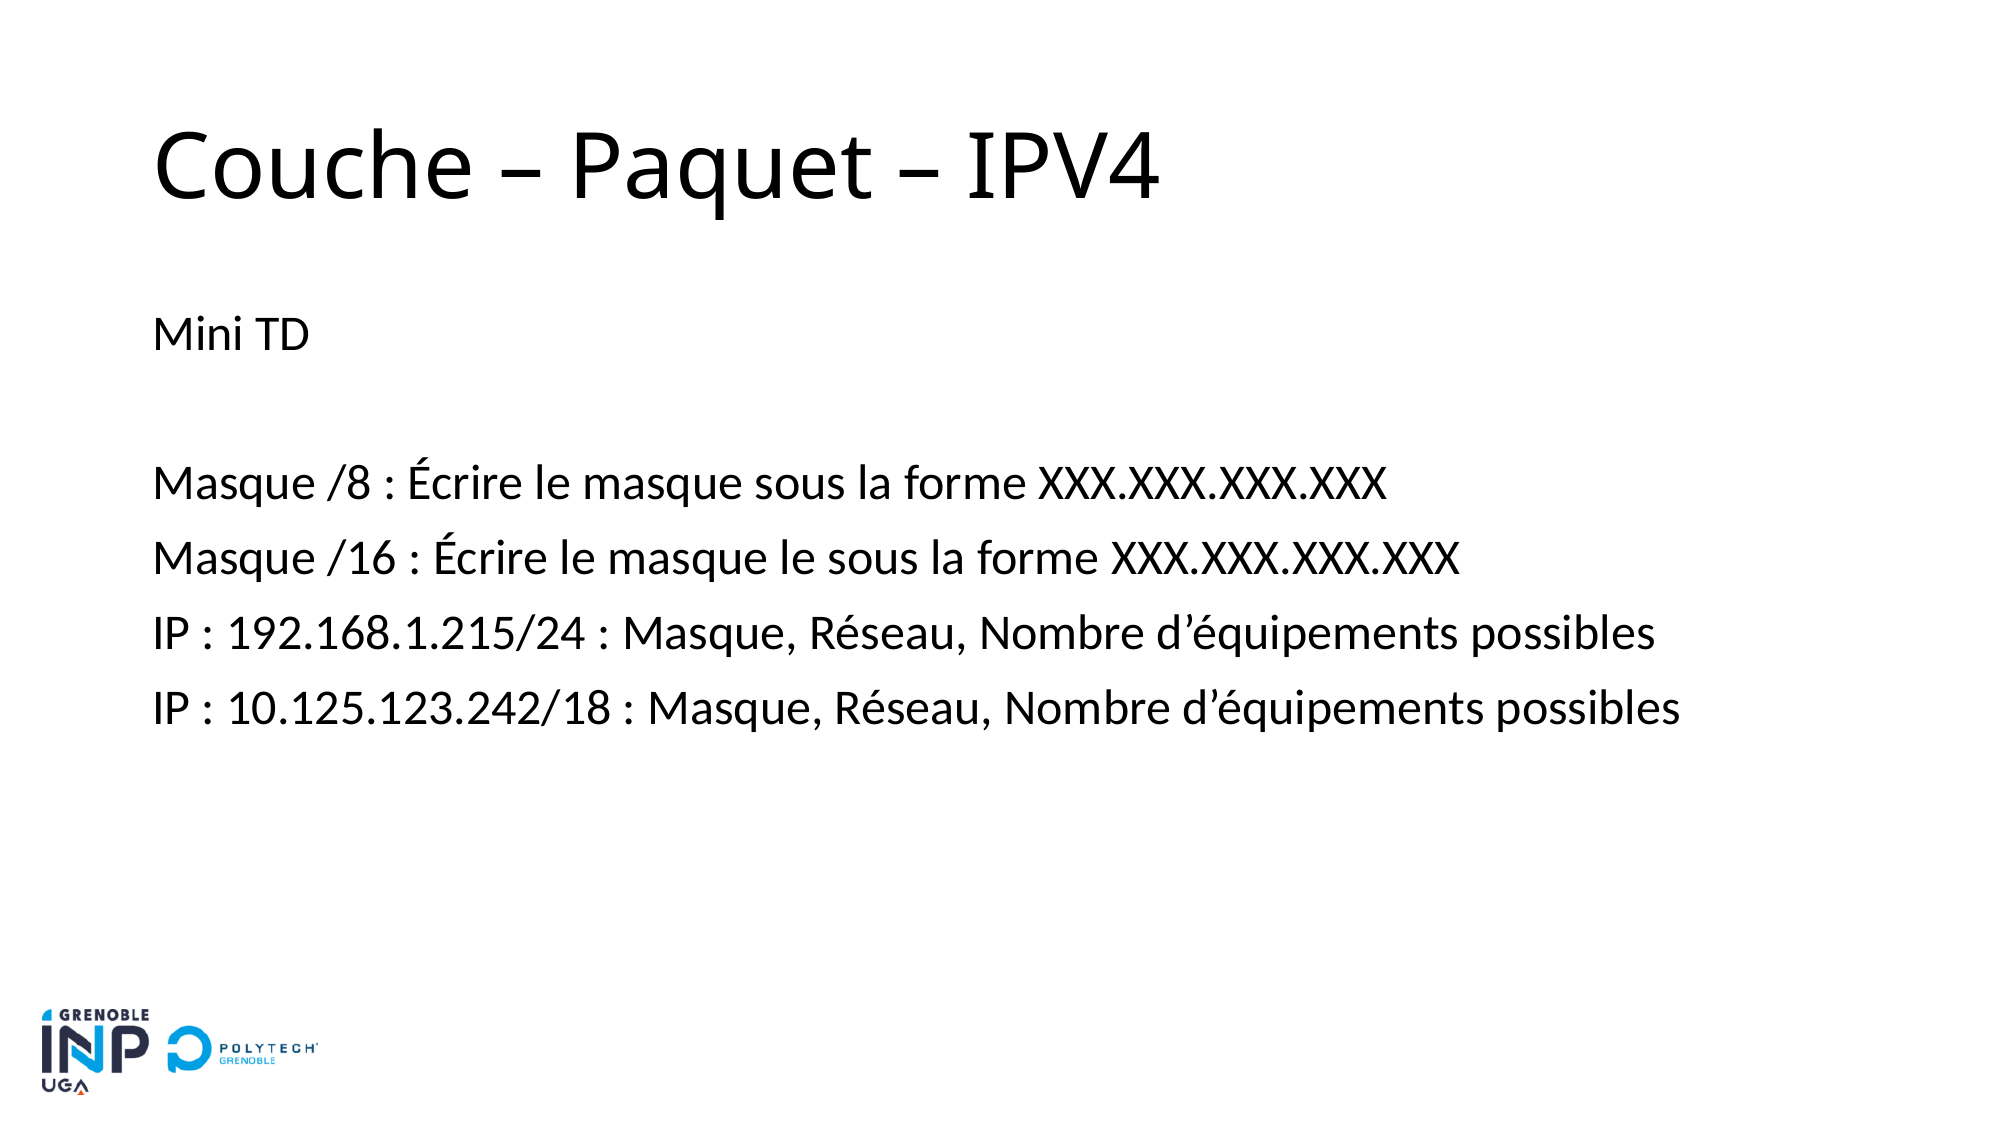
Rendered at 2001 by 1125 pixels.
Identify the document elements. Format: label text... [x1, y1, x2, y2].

list Mini TD Masque /8 : Écrire le masque sous la forme XXX.XXX.XXX.XXX Masque /16 : Écrire le masque le sous la forme XXX.XXX.XXX.XXX IP : 192.168.1.215/24 : Masque, Réseau, Nombre d’équipements possibles IP : 10.125.123.242/18 : Masque, Réseau, Nombre d’équipements possibles [137, 299, 1863, 1014]
title Couche – Paquet – IPV4 [137, 59, 1863, 278]
picture [42, 1009, 318, 1095]
